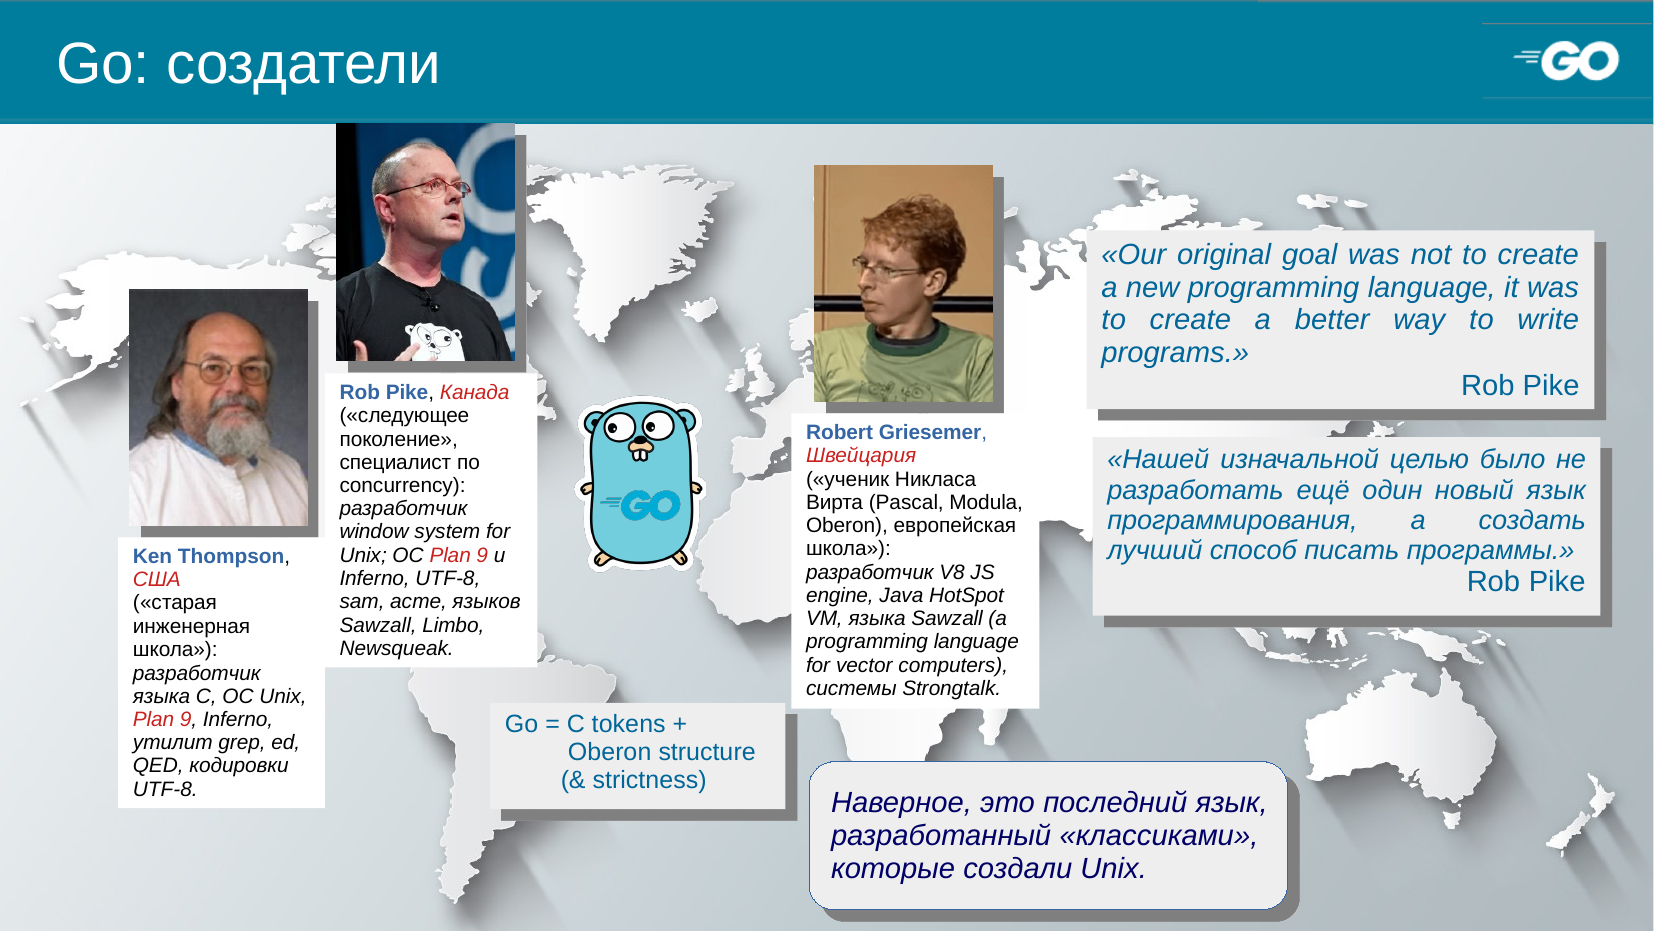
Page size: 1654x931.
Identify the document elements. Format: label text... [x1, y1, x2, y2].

text_box «Our original goal was not to create a new programming language, it was to create a better way to write programs.» Rob Pike [1086, 230, 1595, 410]
text_box Rob Pike, Канада («следующее поколение», специалист по concurrency): разработчик window system for Unix; ОС Plan 9 и Inferno, UTF-8, sam, acme, языков Sawzall, Limbo, Newsqueak. [324, 373, 538, 668]
text_box Ken Thompson, США («старая инженерная школа»): разработчик языка C, ОС Unix, Plan 9, Inferno, утилит grep, ed, QED, кодировки UTF-8. [118, 537, 325, 809]
text_box Go = C tokens + Oberon structure (& strictness) [490, 702, 786, 810]
picture [0, 124, 1654, 931]
text_box Robert Griesemer, Швейцария («ученик Никласа Вирта (Pascal, Modula, Oberon), европейская школа»): разработчик V8 JS engine, Java HotSpot VM, языка Sawzall (a programming language for vector computers), системы Strongtalk. [791, 413, 1040, 709]
picture [1542, 41, 1619, 81]
text_box Наверное, это последний язык, разработанный «классиками», которые создали Unix. [809, 761, 1288, 910]
text_box «Нашей изначальной целью было не разработать ещё один новый язык программирования, а создать лучший способ писать программы.» Rob Pike [1092, 437, 1601, 616]
text_box Go: создатели [41, 23, 1495, 104]
